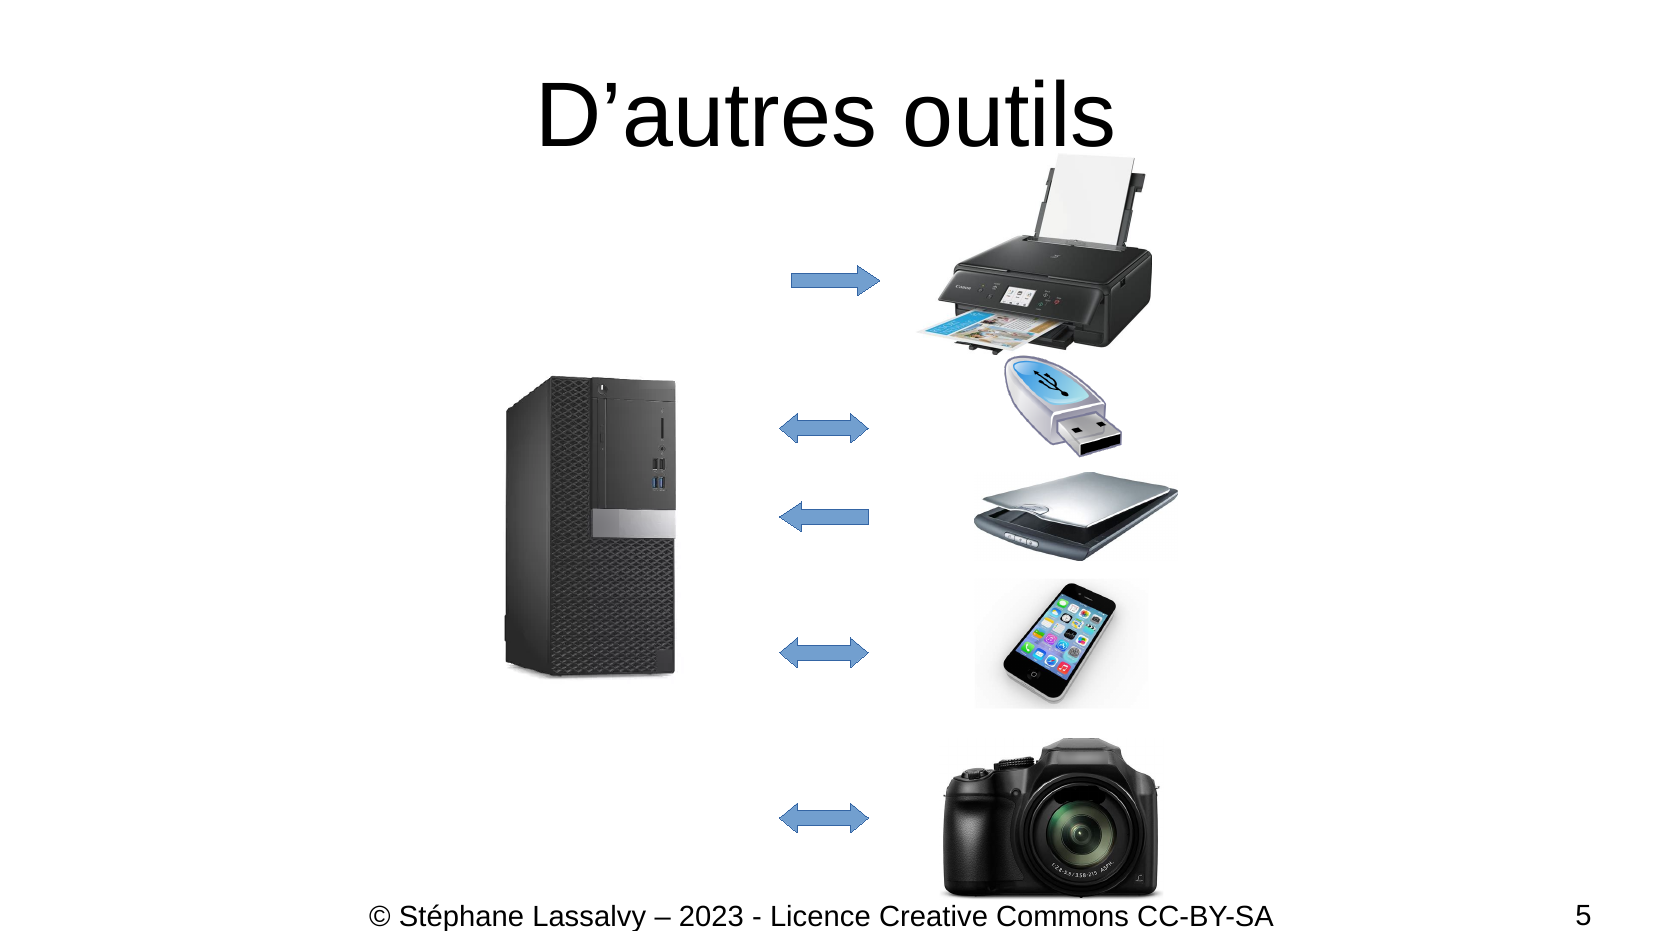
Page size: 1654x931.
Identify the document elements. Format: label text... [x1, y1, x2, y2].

text_box [779, 501, 869, 532]
text_box © Stéphane Lassalvy – 2023 - Licence Creative Commons CC-BY-SA [354, 893, 1300, 931]
picture [974, 578, 1149, 709]
text_box [779, 413, 869, 443]
title D’autres outils [82, 37, 1571, 193]
picture [401, 359, 780, 739]
text_box [779, 803, 869, 833]
picture [915, 153, 1178, 562]
text_box <numéro> [1560, 891, 1654, 931]
text_box [791, 265, 880, 296]
picture [939, 738, 1164, 893]
text_box [779, 637, 869, 668]
